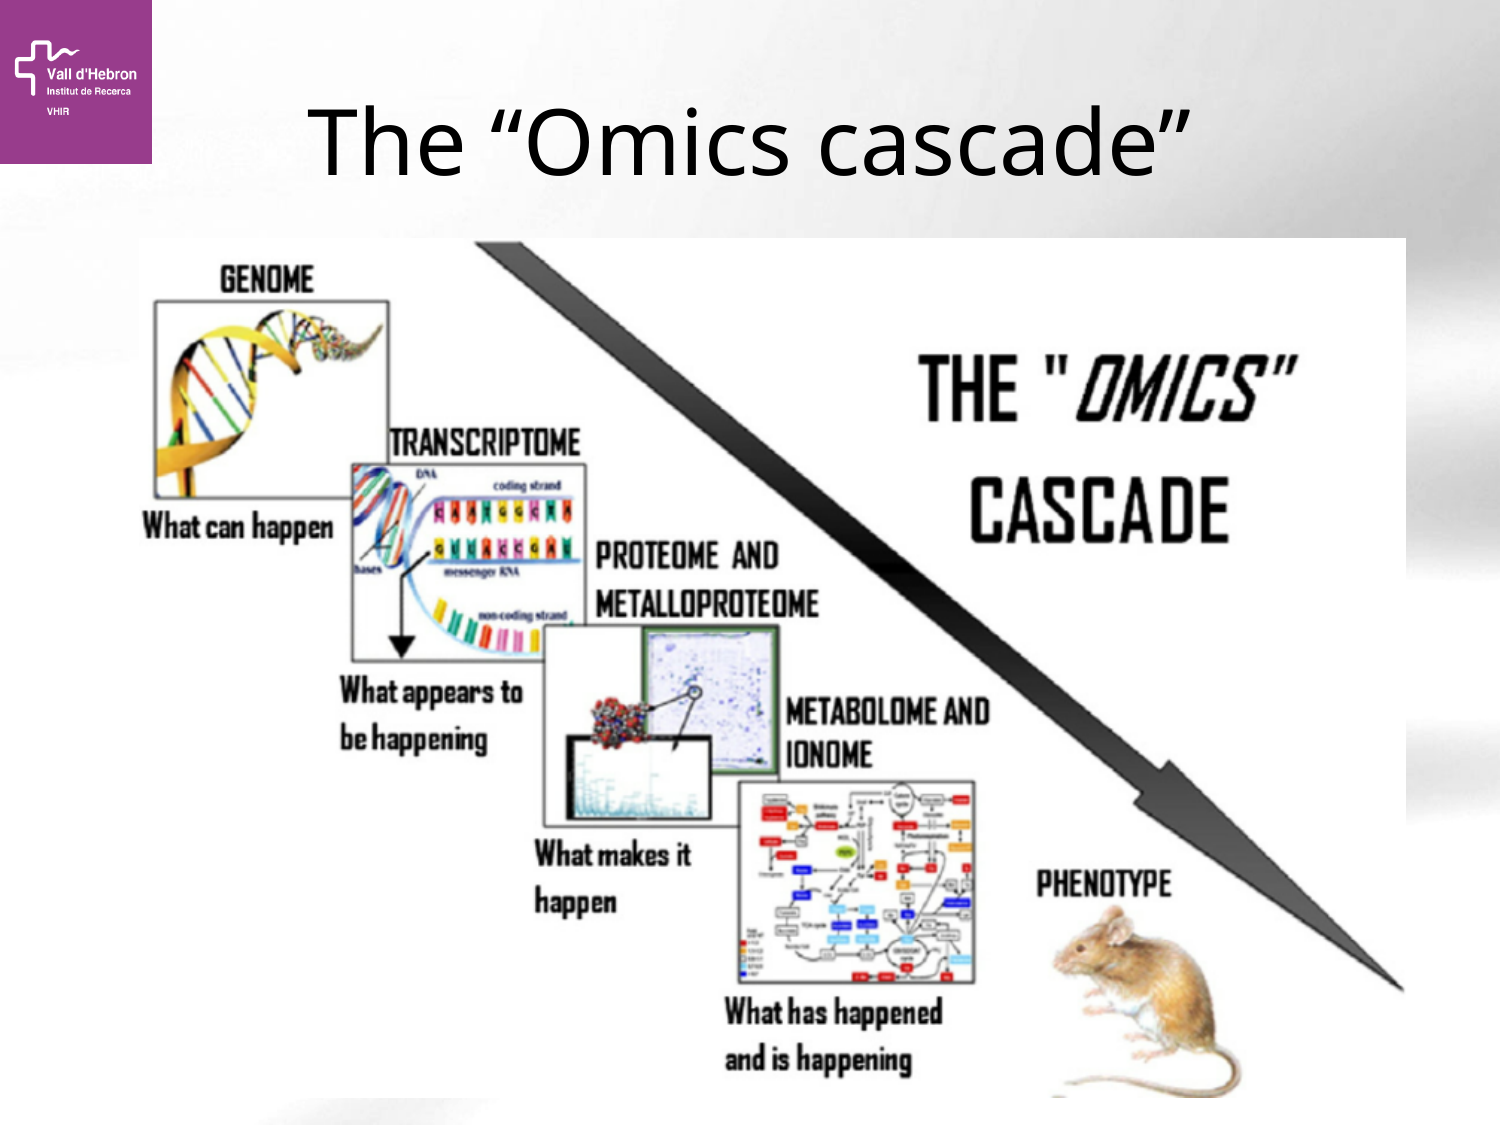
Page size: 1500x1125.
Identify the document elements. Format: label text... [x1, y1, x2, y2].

picture [0, 0, 1500, 1125]
title The “Omics cascade” [75, 44, 1426, 233]
